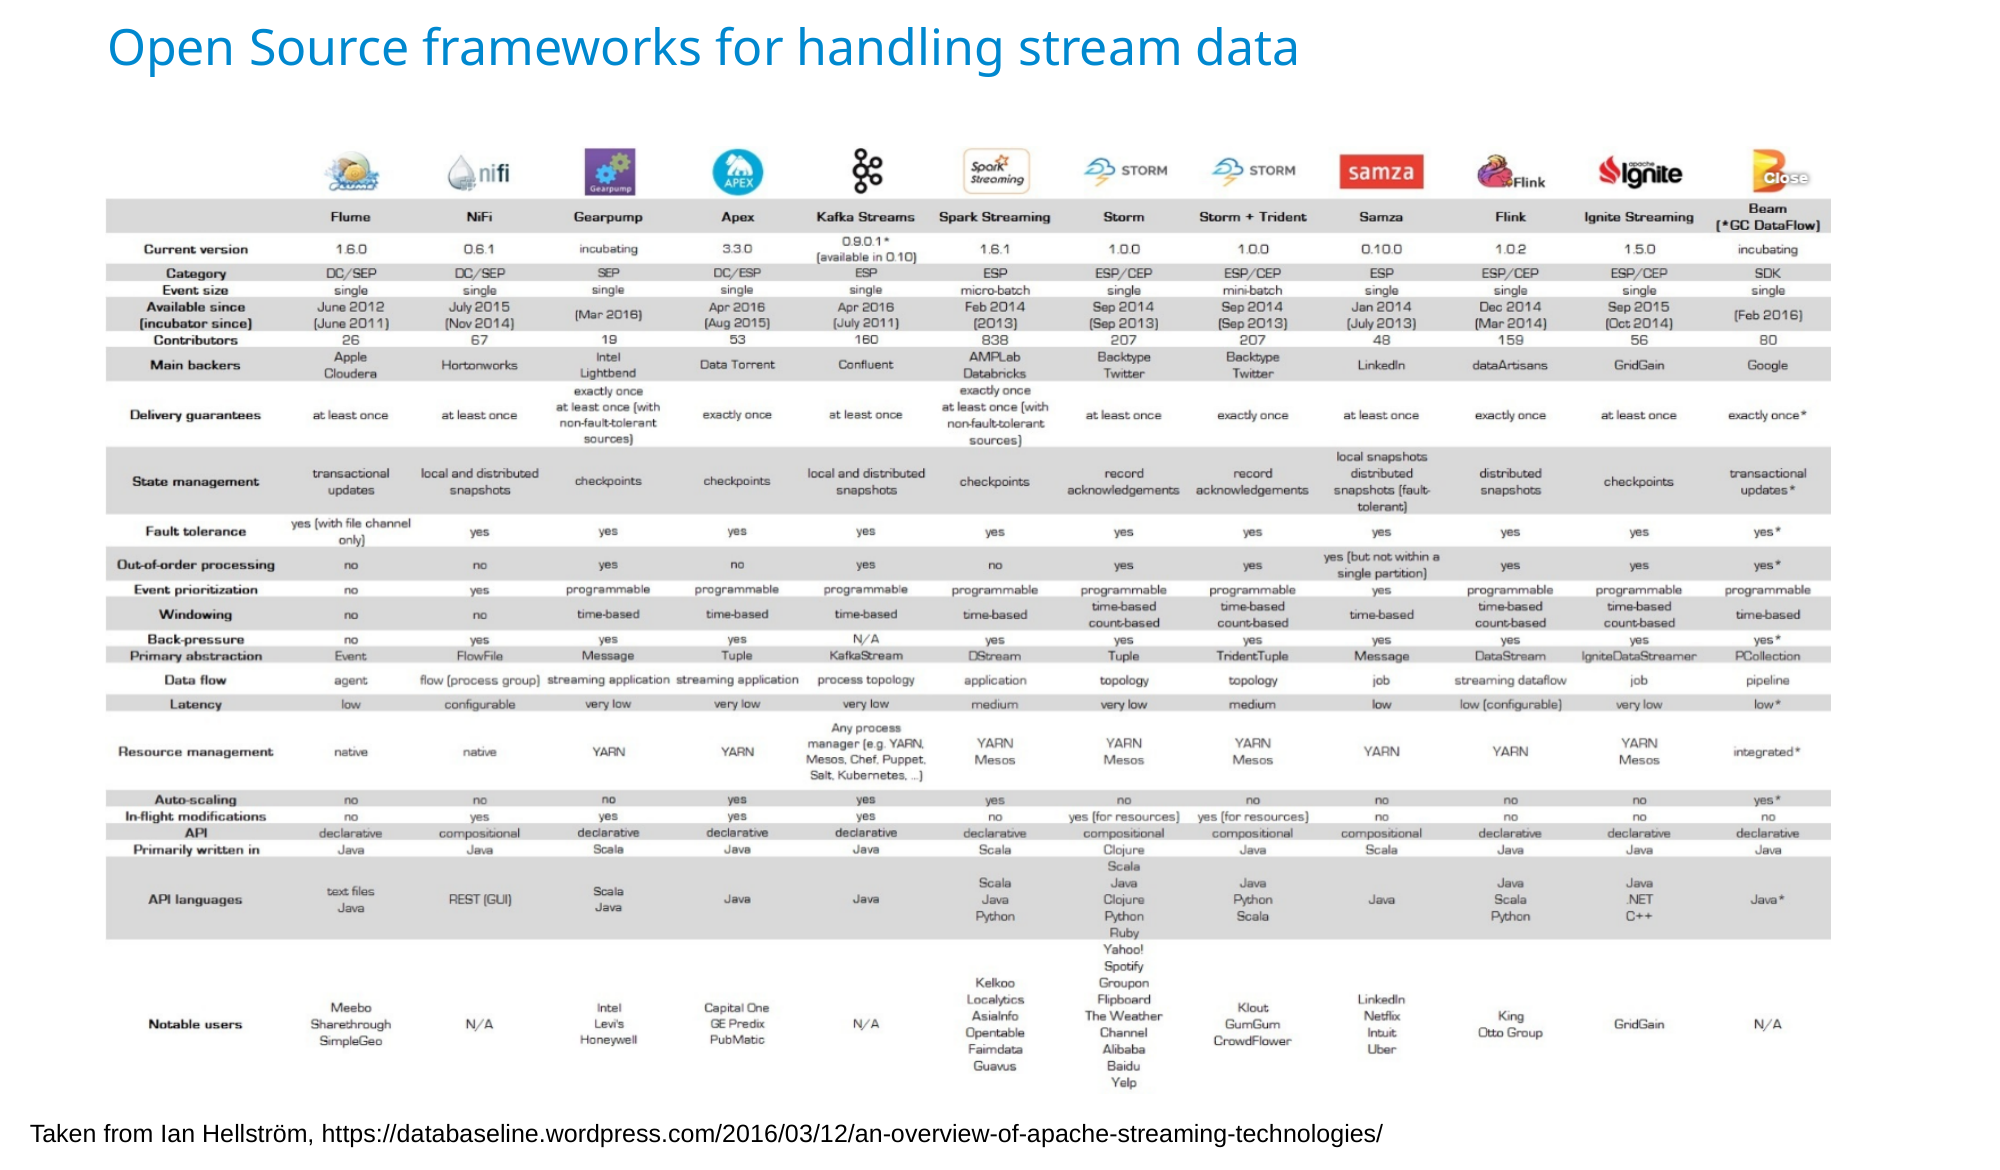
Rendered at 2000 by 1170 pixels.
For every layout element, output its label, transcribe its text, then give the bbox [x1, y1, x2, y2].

text_box Taken from Ian Hellström, https://databaseline.wordpress.com/2016/03/12/an-overview-of-apache-streaming-technologies/ [15, 1112, 1632, 1170]
title Open Source frameworks for handling stream data [92, 15, 1786, 137]
picture [105, 146, 1831, 1094]
